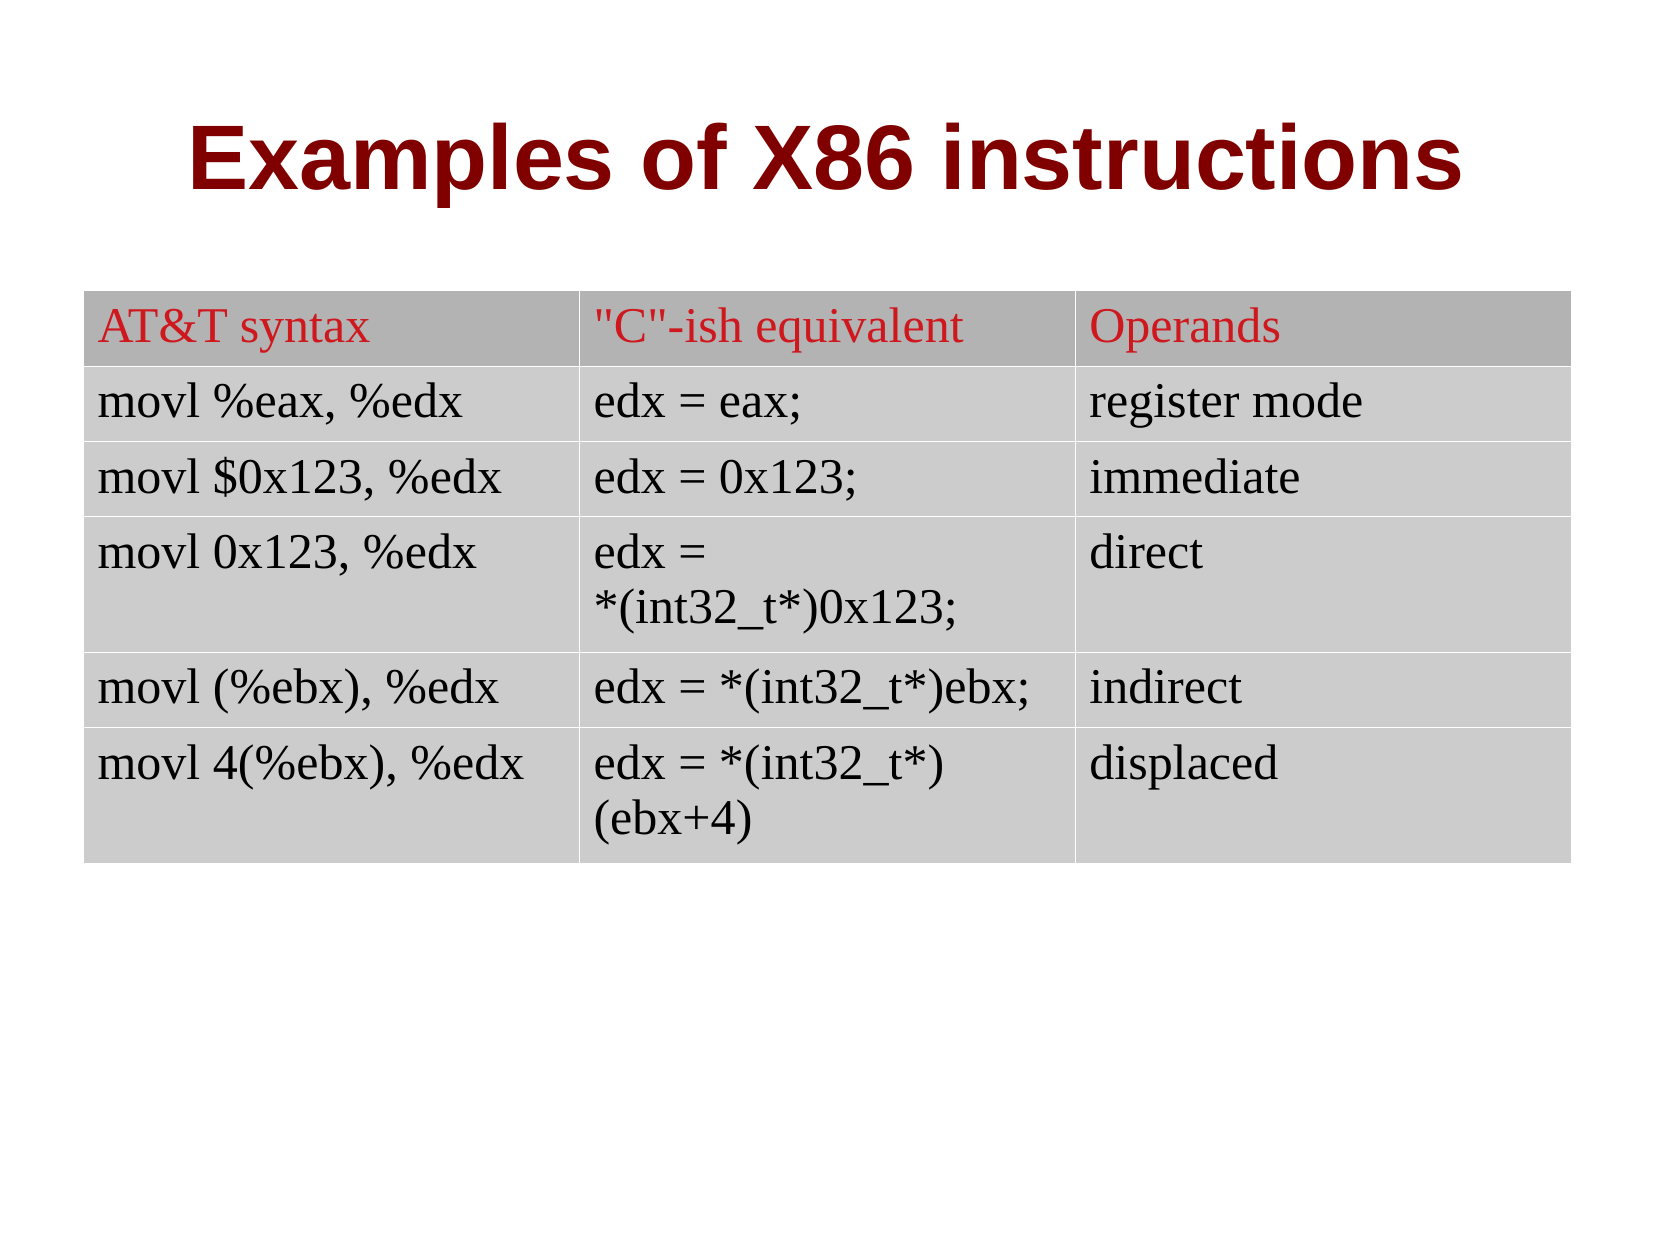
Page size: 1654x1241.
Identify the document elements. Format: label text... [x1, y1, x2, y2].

table_cell indirect [1076, 653, 1571, 727]
table_cell edx = eax; [580, 367, 1075, 441]
table_cell edx = 0x123; [580, 442, 1075, 516]
table_cell movl %eax, %edx [84, 367, 579, 441]
table_cell movl 4(%ebx), %edx [84, 728, 579, 863]
table_cell edx = *(int32_t*)0x123; [580, 517, 1075, 652]
table_cell movl 0x123, %edx [84, 517, 579, 652]
table_cell edx = *(int32_t*)(ebx+4) [580, 728, 1075, 863]
title Examples of X86 instructions [82, 49, 1571, 257]
table_cell edx = *(int32_t*)ebx; [580, 653, 1075, 727]
table_header AT&T syntax [84, 291, 579, 366]
table_header "C"-ish equivalent [580, 291, 1075, 366]
table_cell register mode [1076, 367, 1571, 441]
table_header Operands [1076, 291, 1571, 366]
table_cell movl (%ebx), %edx [84, 653, 579, 727]
table_cell movl $0x123, %edx [84, 442, 579, 516]
table_cell displaced [1076, 728, 1571, 863]
table_cell immediate [1076, 442, 1571, 516]
table_cell direct [1076, 517, 1571, 652]
